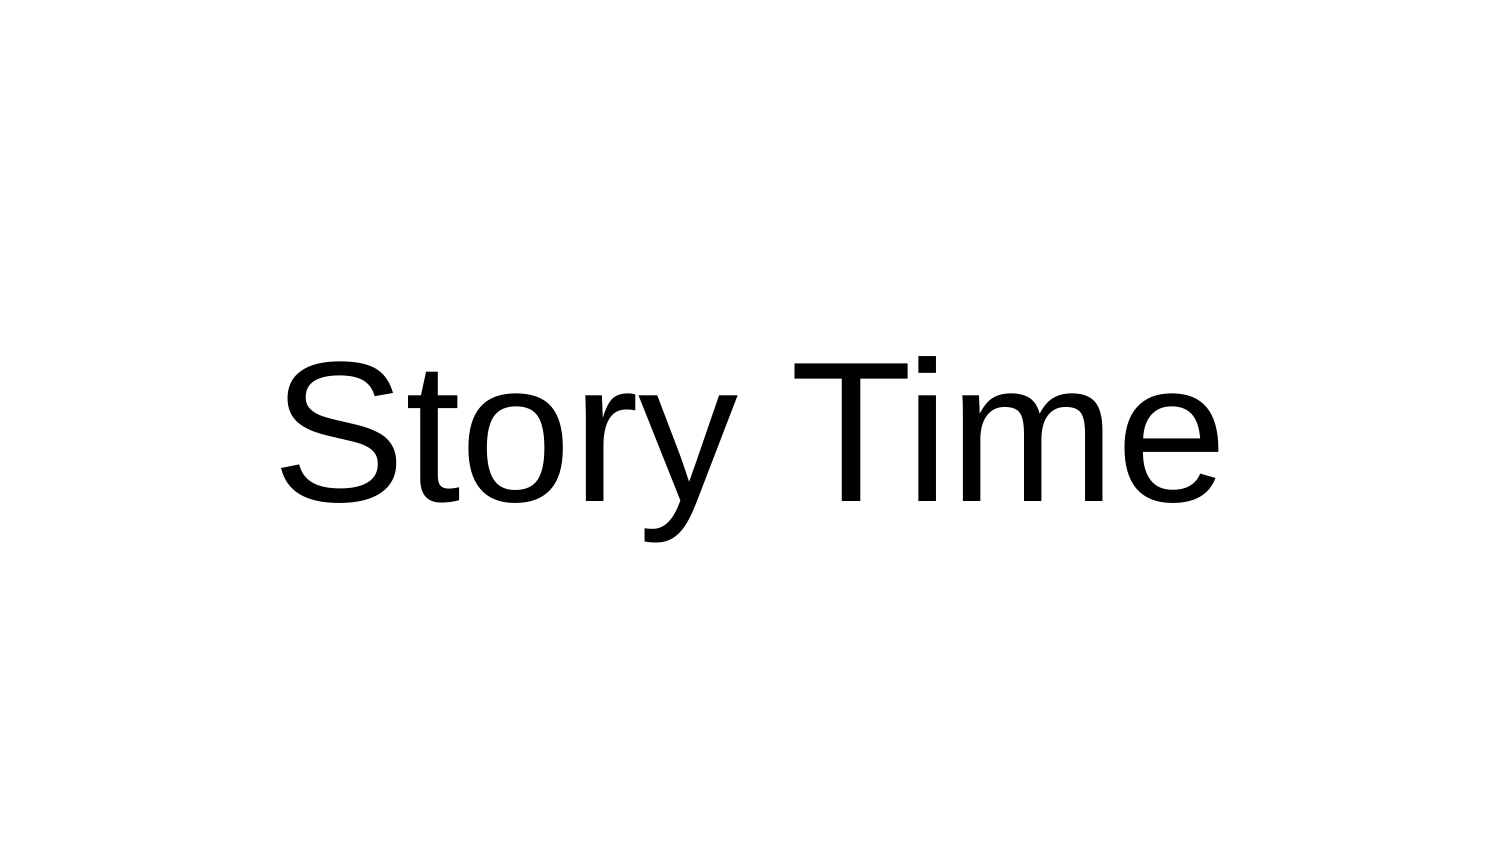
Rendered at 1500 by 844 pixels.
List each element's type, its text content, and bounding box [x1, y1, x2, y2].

title Story Time [67, 44, 1433, 799]
